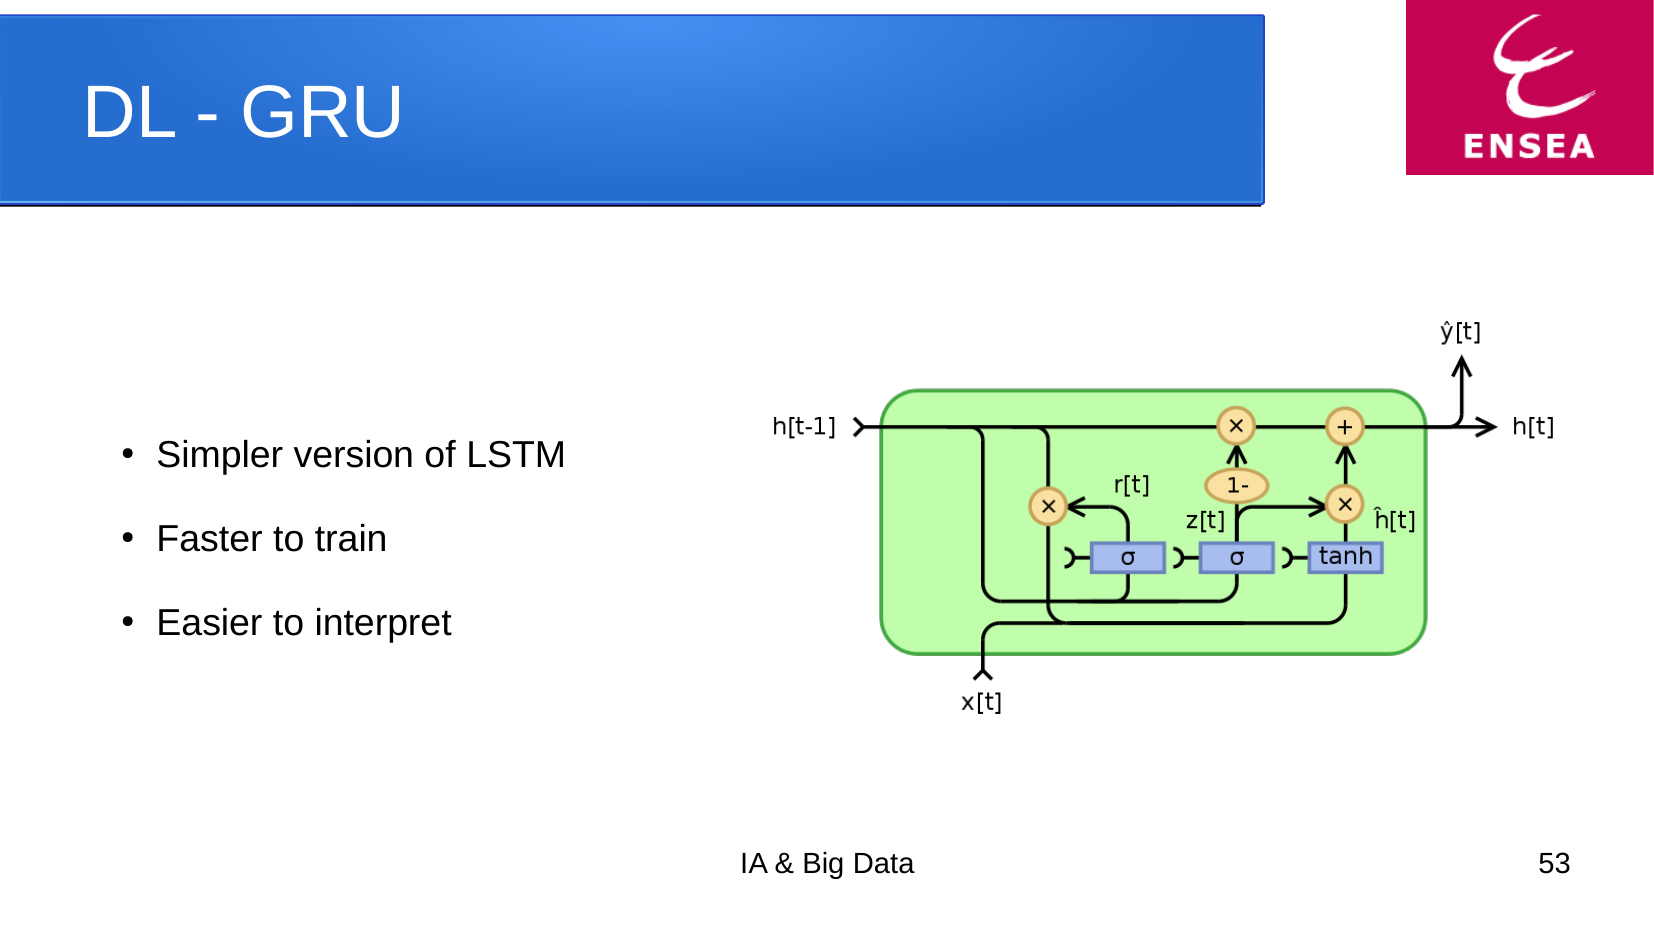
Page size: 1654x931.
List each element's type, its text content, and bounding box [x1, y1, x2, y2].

picture [767, 318, 1562, 716]
title DL - GRU [82, 35, 1235, 189]
picture [1406, 0, 1654, 175]
text_box Simpler version of LSTM Faster to train Easier to interpret [106, 426, 674, 652]
